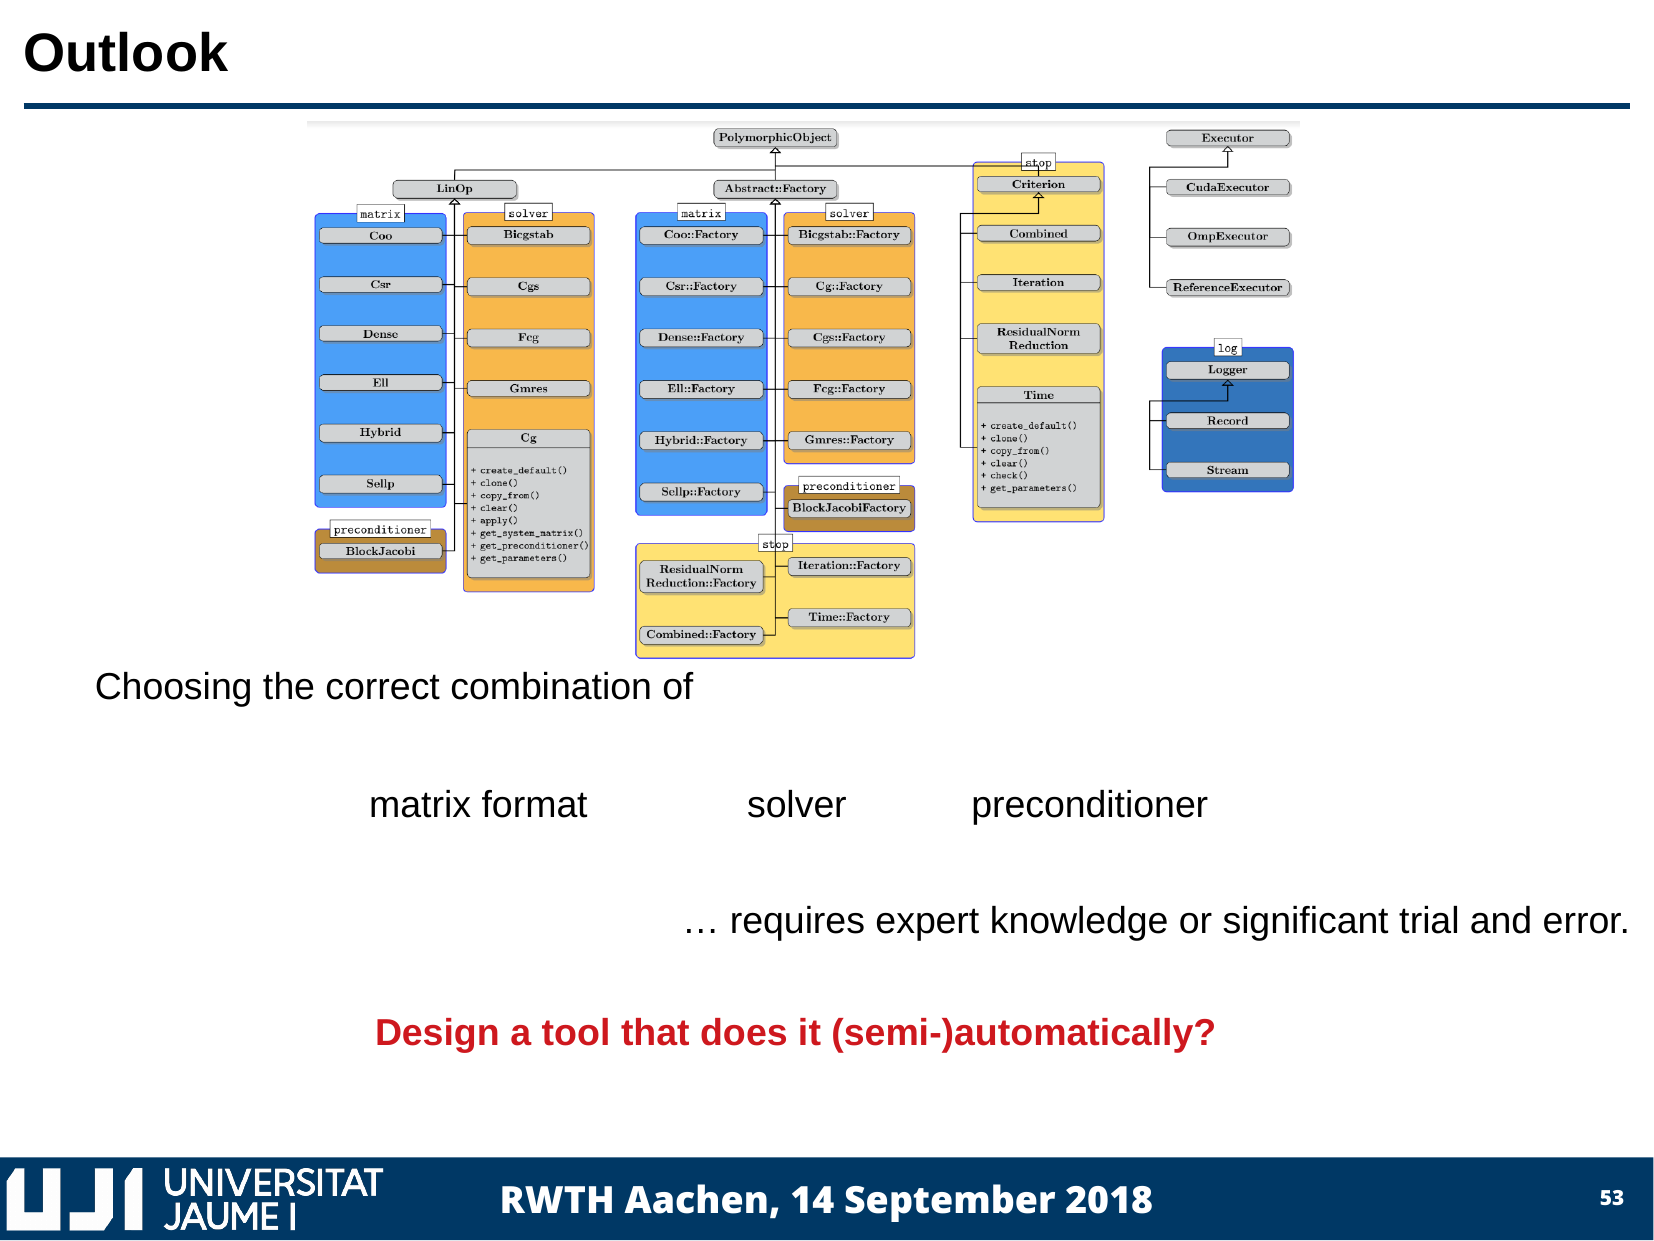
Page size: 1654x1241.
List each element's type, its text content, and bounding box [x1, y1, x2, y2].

text_box Choosing the correct combination of [80, 657, 710, 715]
text_box matrix format [354, 775, 603, 833]
text_box preconditioner [956, 775, 1224, 833]
text_box solver [732, 775, 862, 874]
picture [0, 1158, 390, 1241]
text_box Design a tool that does it (semi-)automatically? [360, 1003, 1233, 1061]
picture [307, 121, 1300, 662]
text_box … requires expert knowledge or significant trial and error. [667, 891, 1648, 949]
title Outlook [23, 0, 1630, 107]
